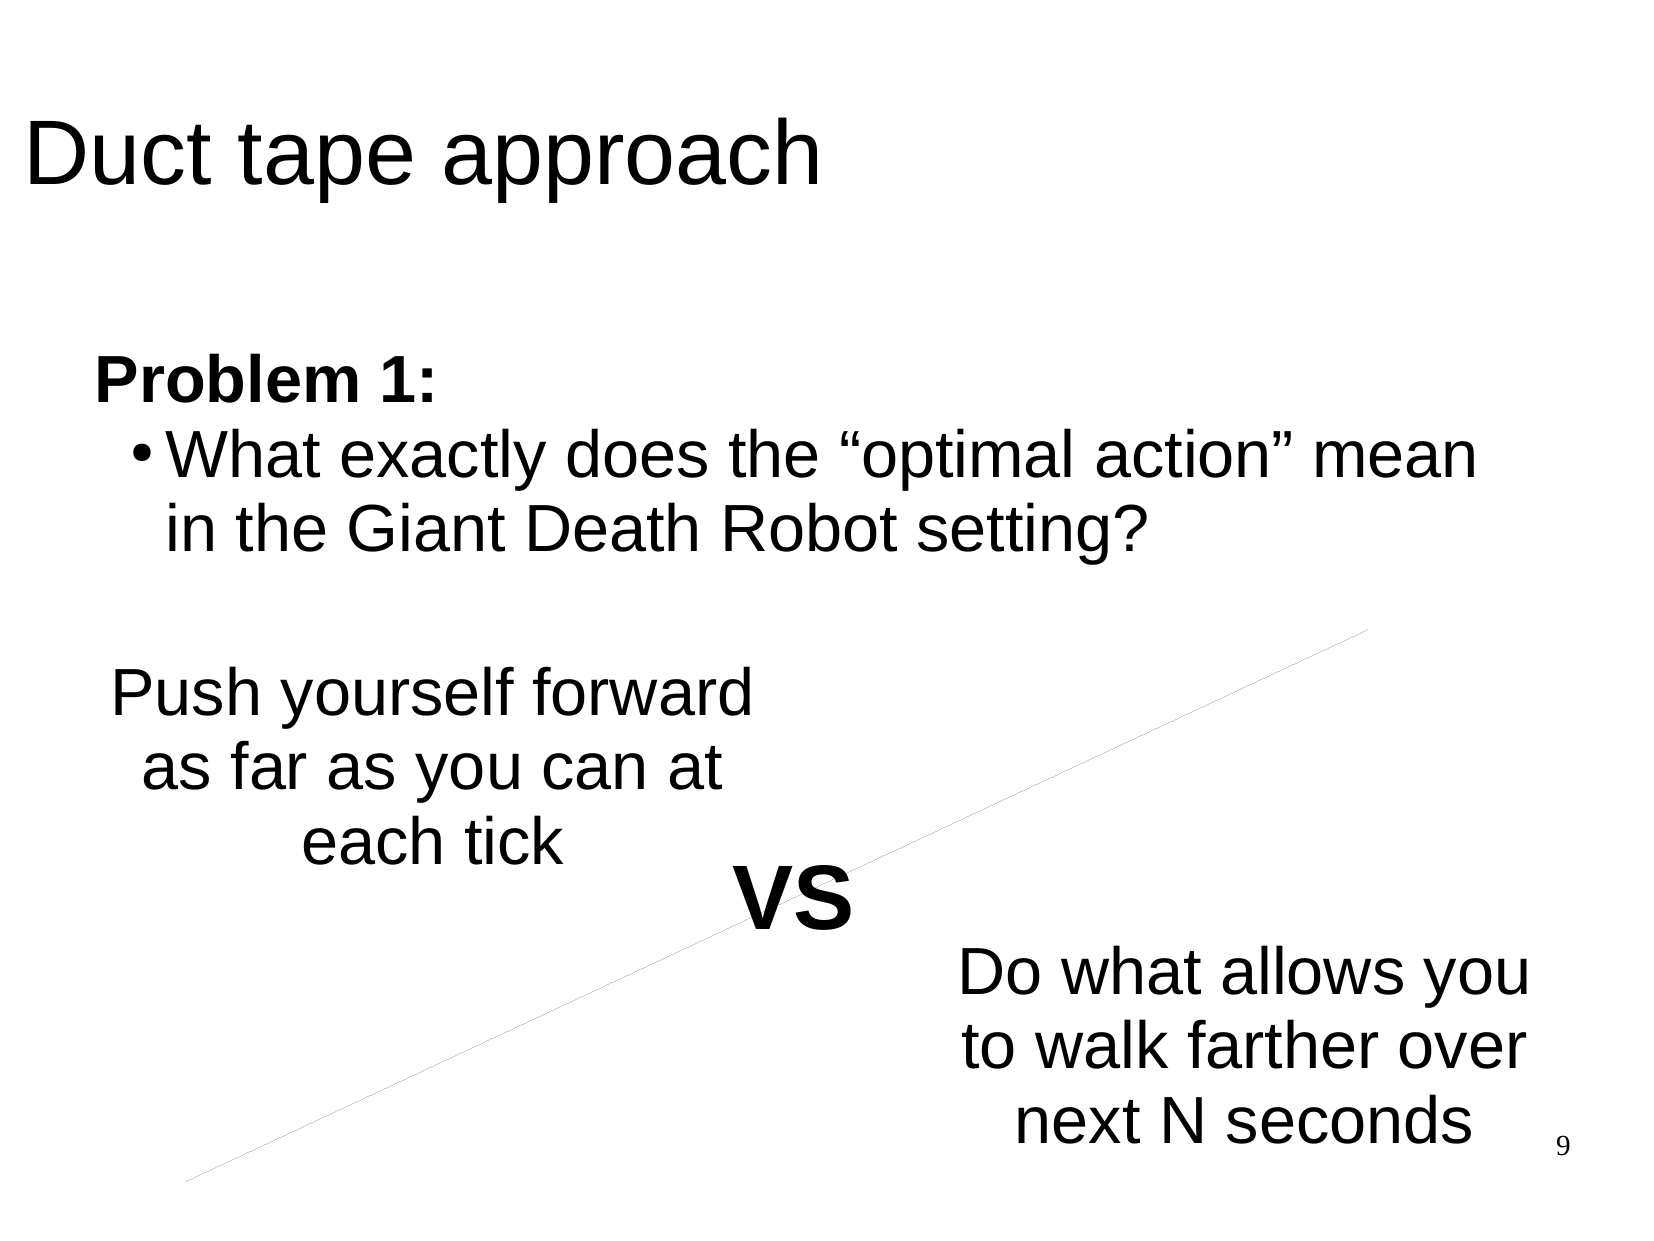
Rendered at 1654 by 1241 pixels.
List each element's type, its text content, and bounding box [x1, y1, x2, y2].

text_box Do what allows you to walk farther over next N seconds [911, 933, 1543, 1159]
title Duct tape approach [23, 49, 1512, 257]
text_box VS [621, 846, 896, 950]
text_box Push yourself forward as far as you can at each tick [29, 654, 766, 880]
text_box Problem 1: What exactly does the “optimal action” mean in the Giant Death Robot setting? [80, 334, 1504, 873]
